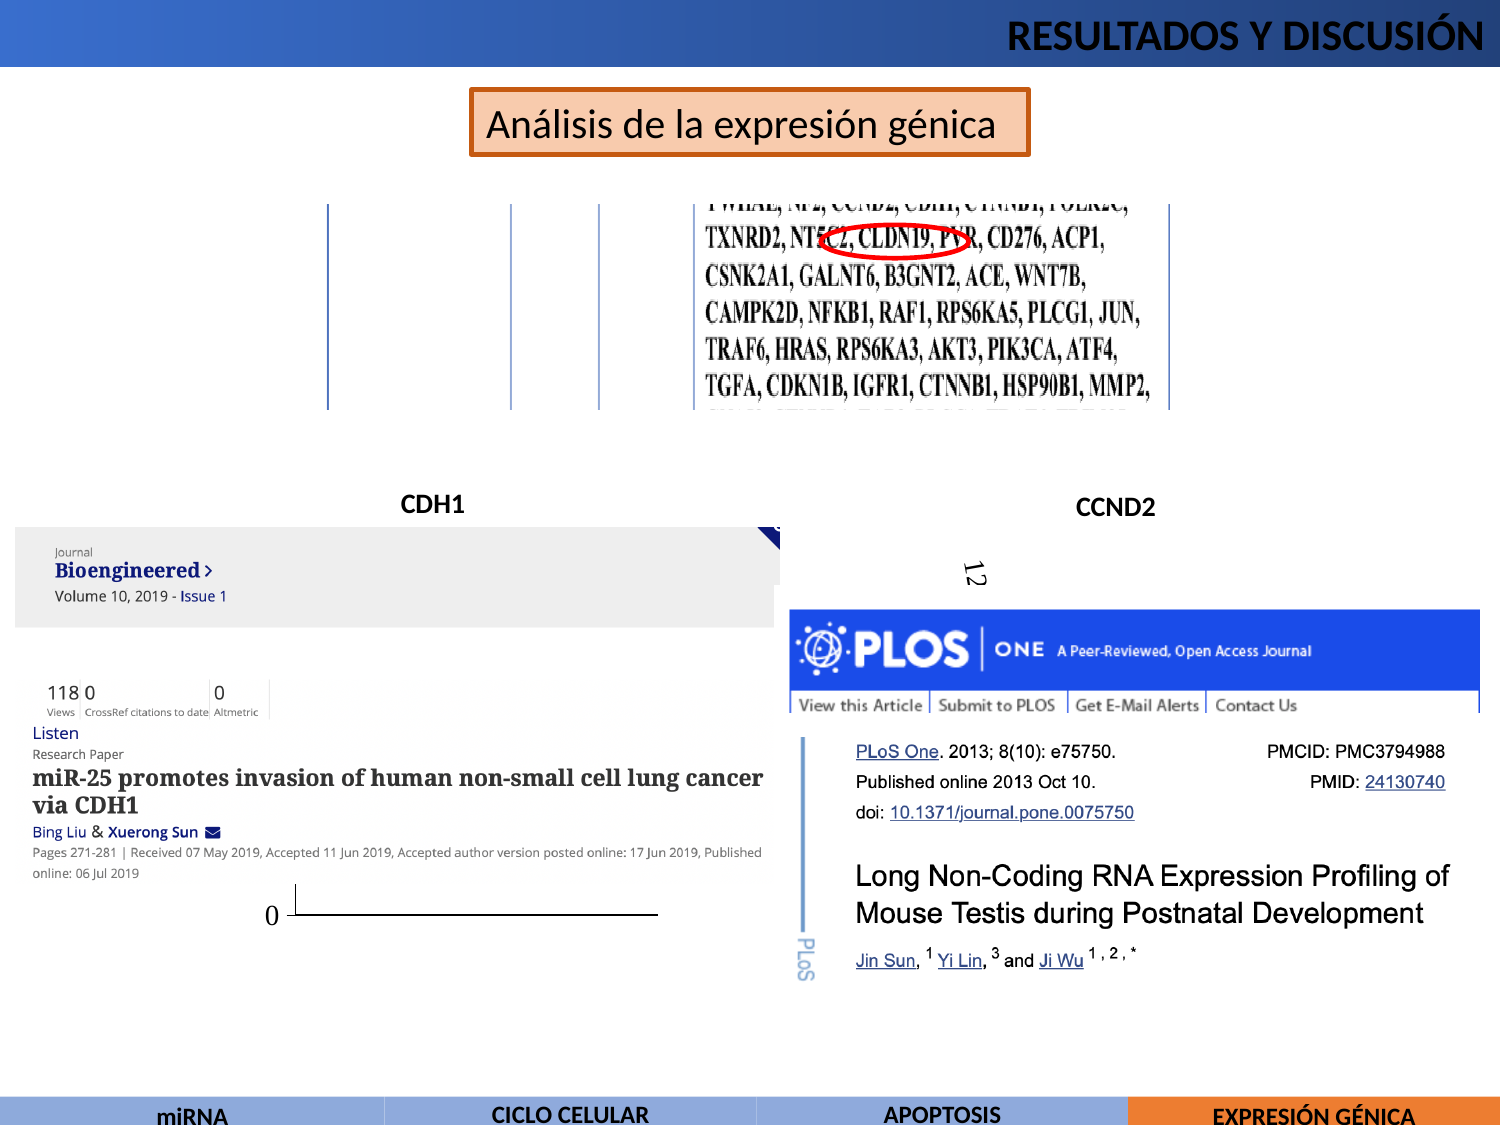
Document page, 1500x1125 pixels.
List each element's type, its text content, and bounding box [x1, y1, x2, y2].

text_box RESULTADOS Y DISCUSIÓN [0, 0, 1500, 67]
text_box Análisis de la expresión génica [471, 89, 1029, 155]
text_box APOPTOSIS [756, 1096, 1128, 1125]
text_box CCND2 [1061, 481, 1345, 530]
text_box miRNA [0, 1096, 384, 1125]
text_box EXPRESIÓN GÉNICA [1128, 1096, 1500, 1125]
text_box CDH1 [386, 477, 669, 527]
chart [113, 884, 670, 940]
picture [305, 204, 1195, 410]
chart [800, 549, 1400, 585]
picture [15, 527, 1485, 985]
text_box CICLO CELULAR [384, 1096, 756, 1125]
